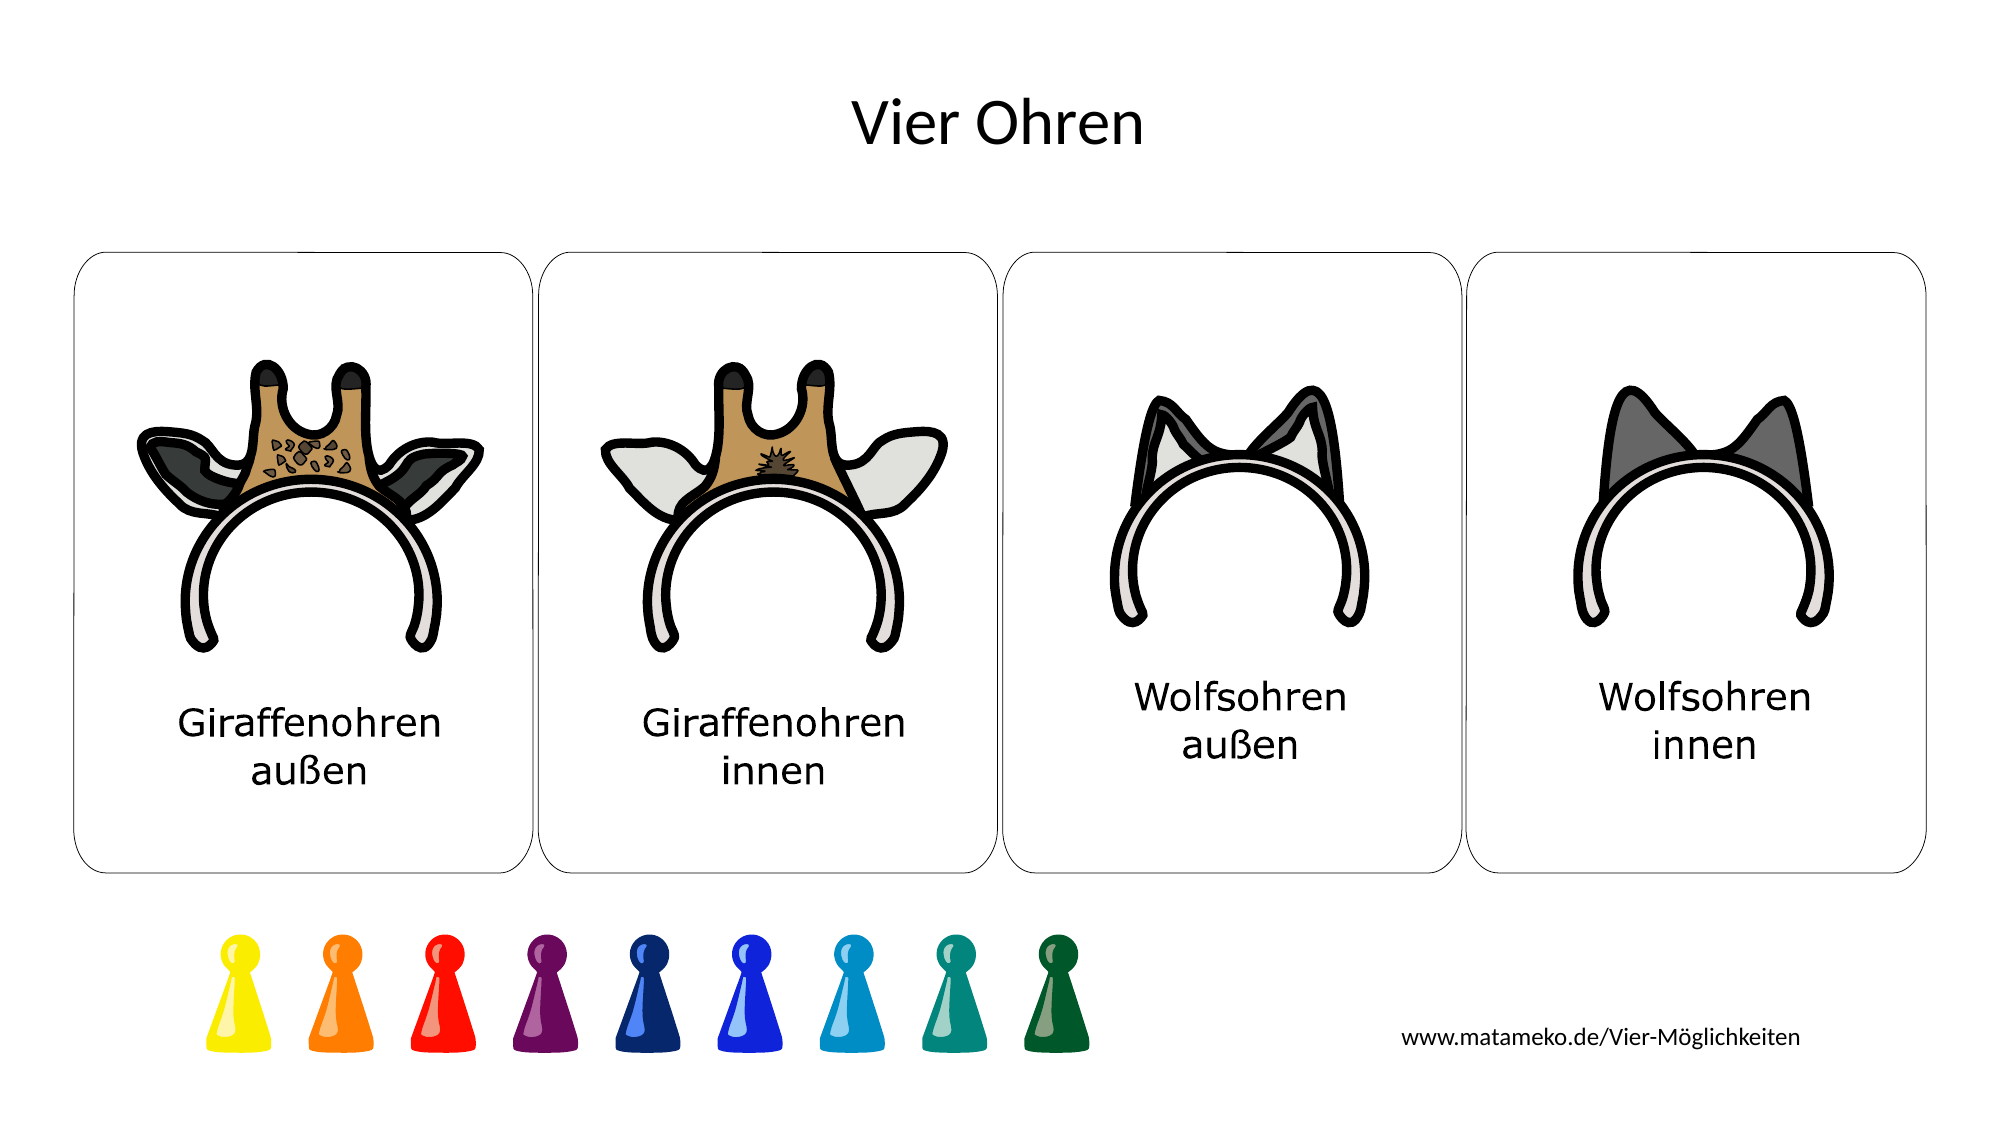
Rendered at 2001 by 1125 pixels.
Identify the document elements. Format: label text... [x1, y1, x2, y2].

text_box Vier Ohren [836, 70, 1164, 167]
text_box [1238, 689, 1259, 712]
text_box [1737, 736, 1755, 759]
text_box [782, 763, 802, 785]
text_box [717, 934, 783, 1053]
text_box [411, 448, 474, 514]
text_box [1668, 680, 1682, 711]
text_box [1702, 689, 1723, 712]
text_box [332, 714, 352, 737]
text_box [410, 934, 476, 1053]
text_box [1599, 682, 1633, 711]
text_box [513, 934, 579, 1053]
text_box [1279, 736, 1297, 759]
text_box [210, 457, 240, 478]
text_box [257, 707, 272, 737]
text_box [252, 762, 271, 786]
text_box [684, 715, 699, 737]
text_box [235, 714, 254, 737]
text_box [749, 714, 769, 737]
text_box [758, 763, 777, 785]
text_box [1326, 689, 1345, 711]
text_box [381, 715, 395, 737]
text_box [1727, 680, 1745, 711]
text_box [1302, 689, 1322, 711]
text_box [276, 762, 295, 786]
text_box [242, 370, 375, 493]
text_box [1713, 736, 1733, 759]
text_box [308, 934, 374, 1053]
text_box [1170, 689, 1191, 712]
text_box [271, 707, 285, 737]
text_box [822, 707, 840, 737]
text_box [414, 447, 432, 451]
text_box [643, 708, 669, 737]
text_box [220, 715, 235, 737]
text_box [323, 763, 343, 785]
text_box [1655, 737, 1659, 759]
text_box [611, 447, 706, 514]
text_box [773, 714, 792, 737]
text_box [1610, 396, 1685, 487]
text_box [1231, 729, 1251, 759]
text_box [1583, 460, 1824, 617]
text_box [421, 714, 440, 737]
text_box [1634, 689, 1656, 712]
text_box [1183, 736, 1202, 759]
text_box [1273, 419, 1320, 476]
text_box [806, 763, 824, 785]
text_box [1218, 689, 1235, 712]
text_box [1263, 680, 1281, 711]
text_box [1287, 689, 1301, 711]
text_box [708, 370, 846, 495]
text_box [379, 453, 409, 478]
text_box [1204, 680, 1219, 711]
text_box [1766, 689, 1786, 711]
text_box [396, 714, 416, 737]
text_box [1752, 689, 1765, 711]
text_box [699, 714, 718, 737]
text_box [885, 714, 904, 737]
text_box [674, 715, 679, 737]
text_box [1155, 426, 1190, 479]
text_box [179, 708, 204, 737]
text_box [300, 754, 320, 785]
text_box [1689, 736, 1708, 759]
text_box [157, 447, 232, 499]
text_box [166, 482, 205, 508]
text_box [1159, 406, 1207, 455]
text_box [210, 715, 214, 737]
text_box [1253, 736, 1274, 759]
text_box [206, 934, 272, 1053]
text_box [846, 437, 938, 510]
text_box [1120, 460, 1360, 617]
text_box [1024, 934, 1090, 1053]
text_box [721, 707, 750, 737]
text_box [1660, 681, 1664, 710]
text_box [922, 934, 988, 1053]
text_box [188, 440, 205, 450]
text_box [1151, 418, 1156, 437]
text_box [1736, 406, 1801, 491]
text_box [1134, 682, 1170, 711]
text_box [1261, 396, 1332, 477]
text_box [1682, 689, 1700, 712]
text_box [724, 762, 729, 785]
text_box [846, 715, 860, 737]
text_box [1207, 737, 1226, 759]
text_box [615, 934, 681, 1053]
text_box [1791, 689, 1810, 711]
text_box [796, 714, 816, 737]
text_box [1665, 736, 1683, 759]
text_box [284, 714, 304, 737]
text_box [348, 763, 366, 785]
text_box [819, 934, 885, 1053]
text_box [309, 714, 328, 737]
text_box [861, 714, 881, 737]
text_box [389, 458, 451, 499]
text_box www.matameko.de/Vier-Möglichkeiten [1386, 1013, 1817, 1088]
text_box [190, 484, 432, 643]
text_box [653, 484, 894, 643]
text_box [357, 707, 375, 737]
text_box [734, 763, 753, 785]
